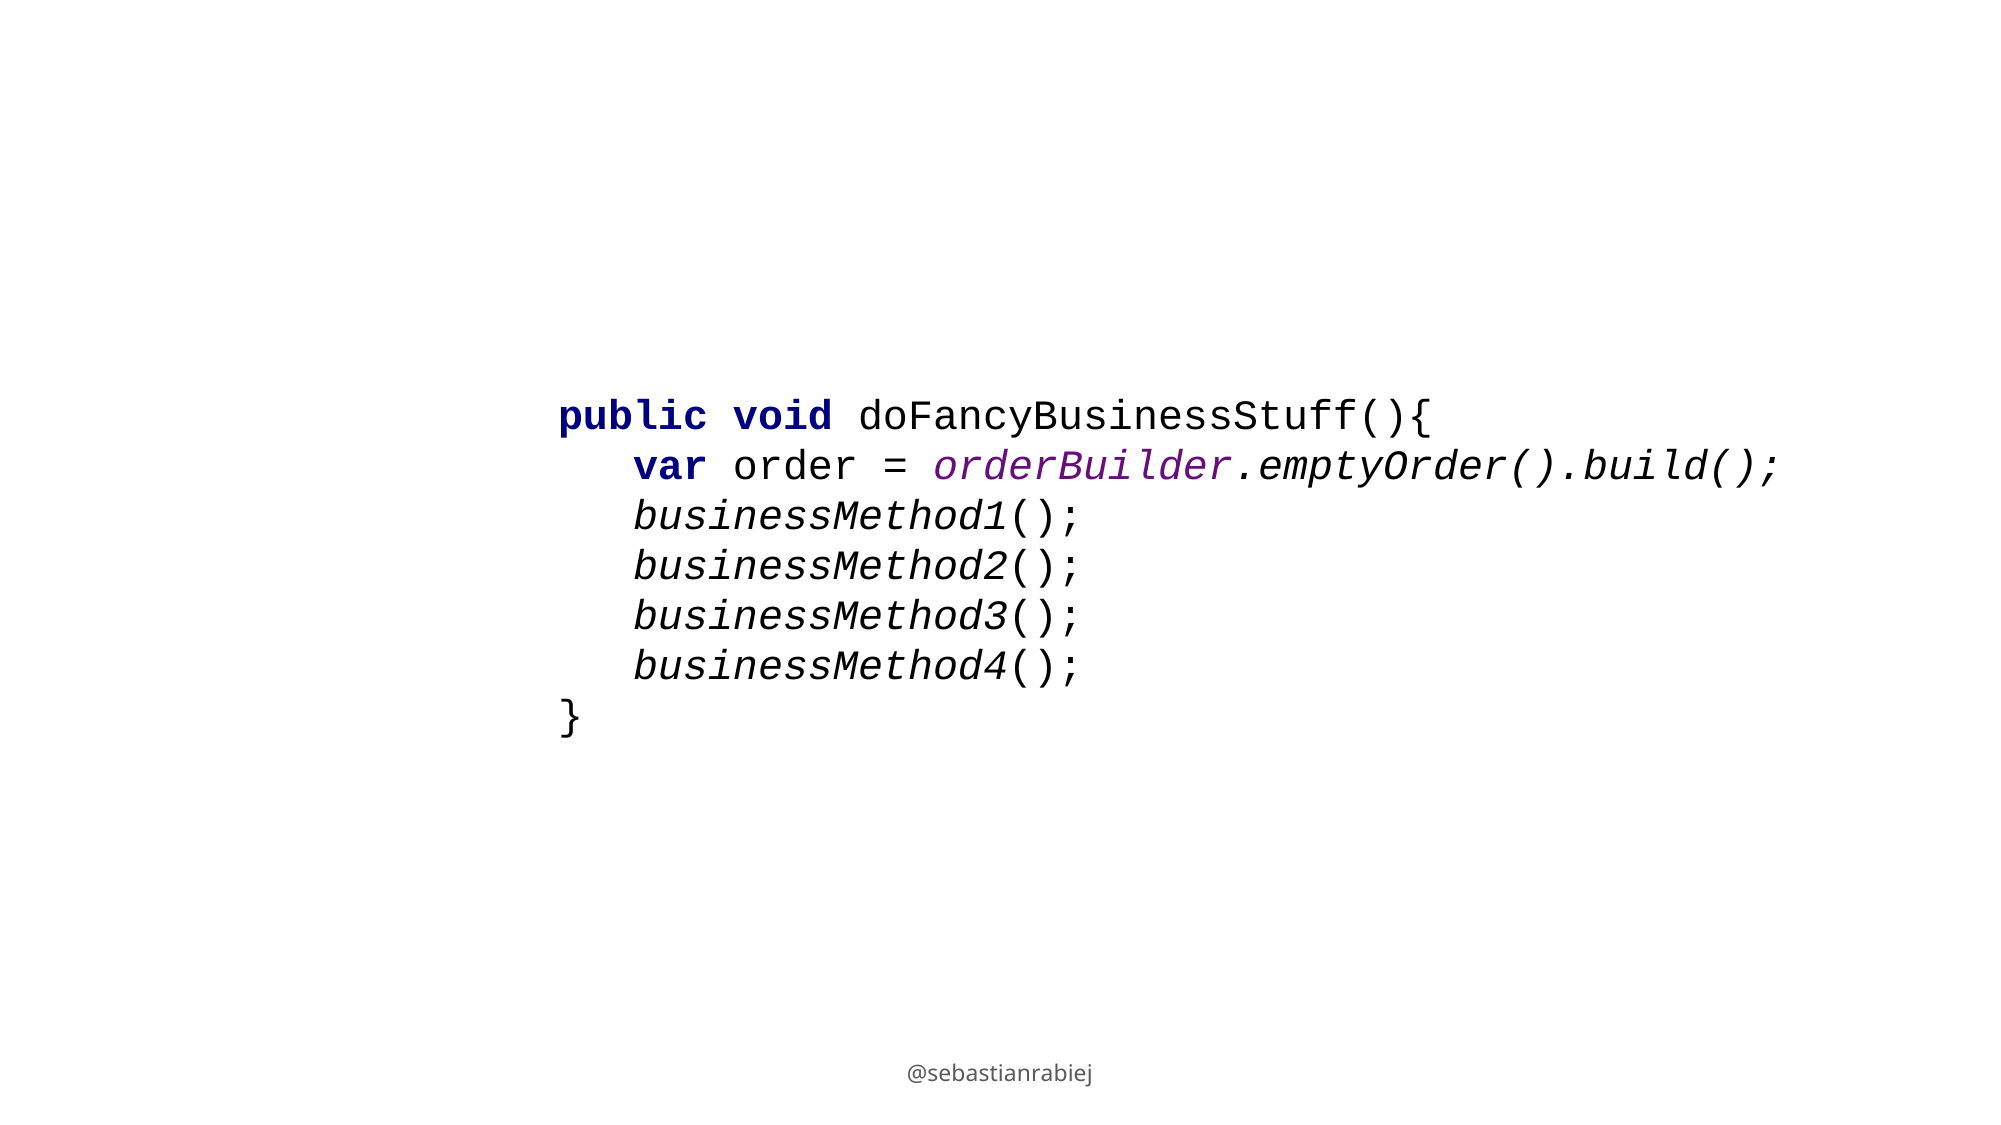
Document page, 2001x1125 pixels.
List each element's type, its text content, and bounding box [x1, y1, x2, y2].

text_box public void doFancyBusinessStuff(){ var order = orderBuilder.emptyOrder().build(); businessMethod1(); businessMethod2(); businessMethod3(); businessMethod4(); } [543, 380, 1798, 745]
text_box @sebastianrabiej [662, 1042, 1338, 1103]
